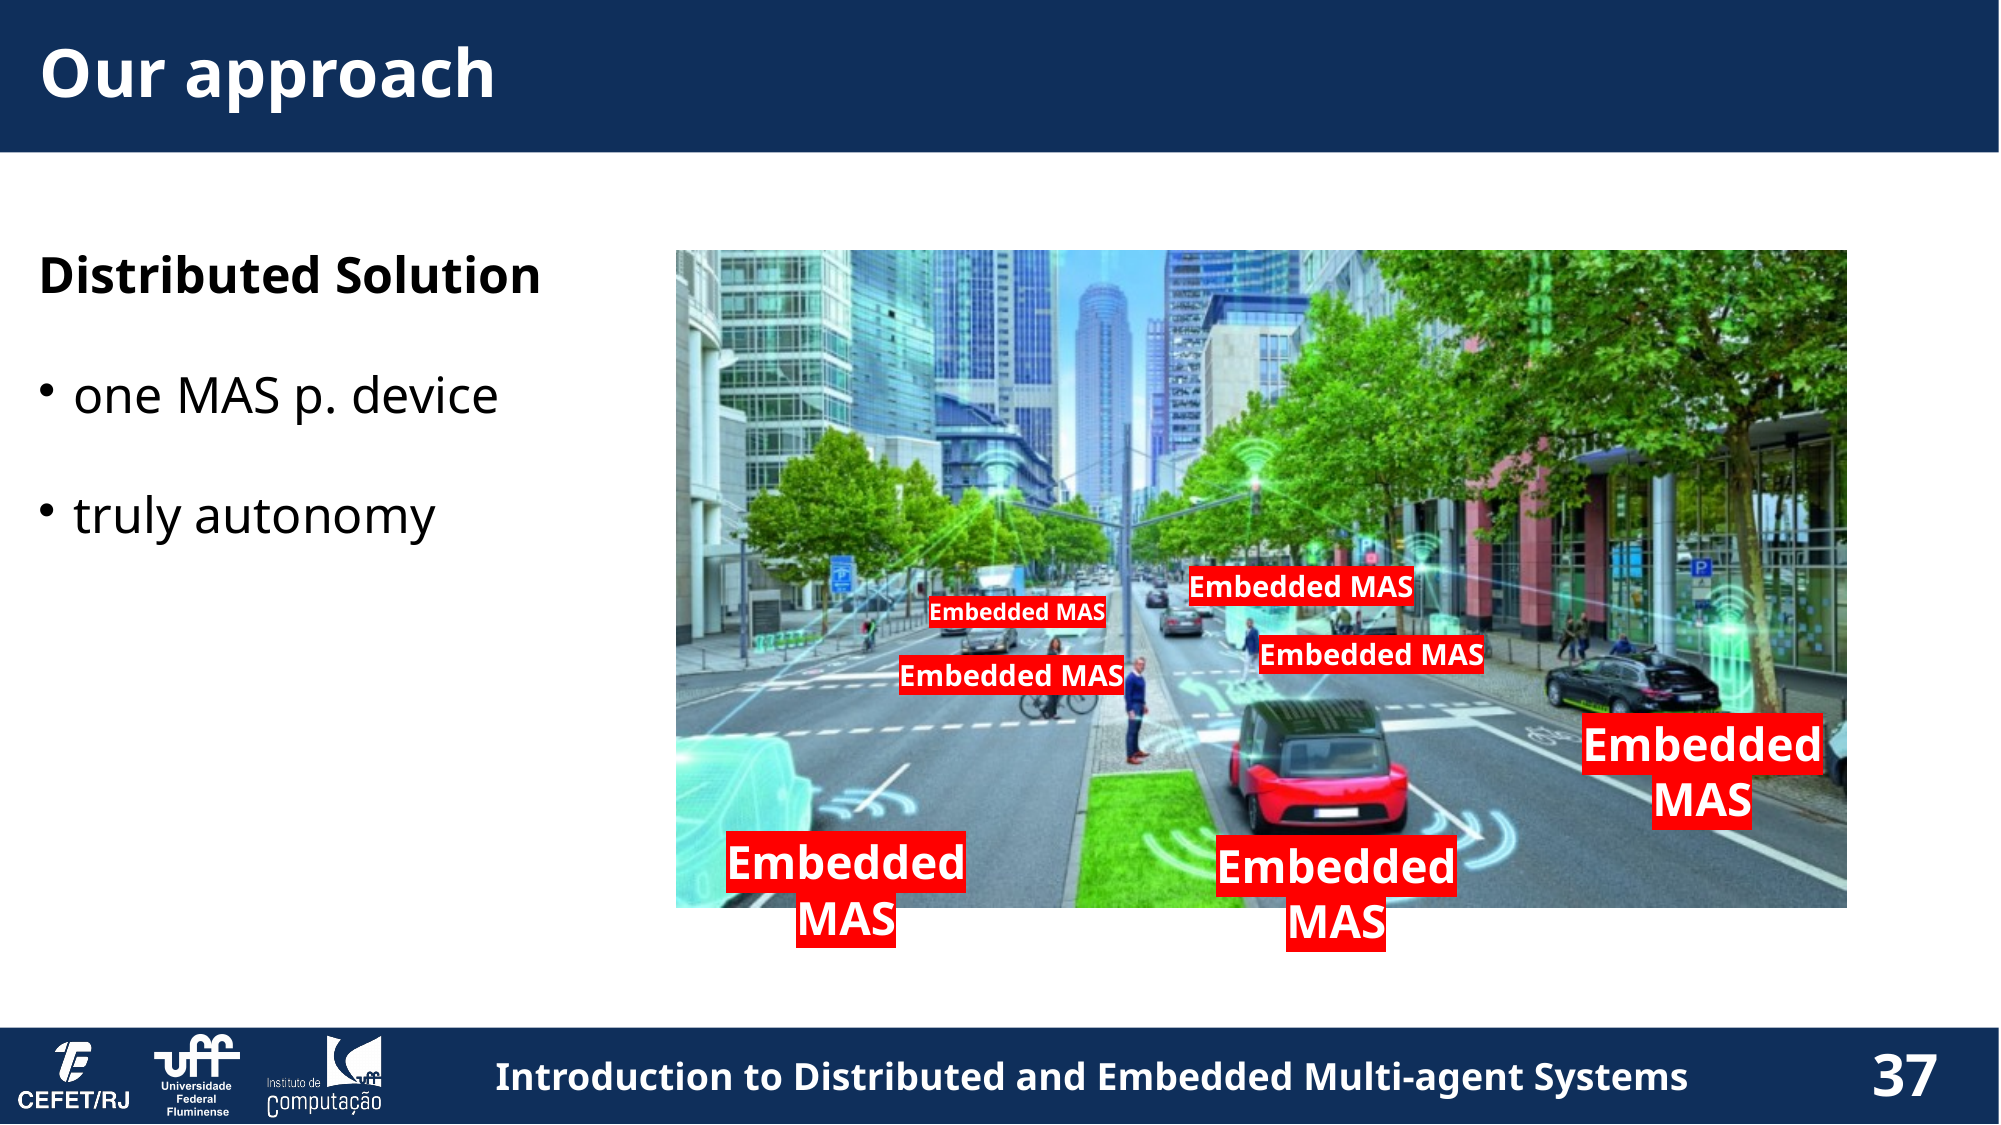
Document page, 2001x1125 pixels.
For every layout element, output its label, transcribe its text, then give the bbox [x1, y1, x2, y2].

text_box Our approach [25, 23, 1998, 116]
text_box Embedded MAS [850, 649, 1173, 700]
text_box Embedded MAS [1175, 830, 1498, 956]
text_box Embedded MAS [856, 590, 1179, 633]
text_box Embedded MAS [1139, 560, 1463, 611]
picture [153, 1033, 241, 1121]
picture [265, 1033, 383, 1118]
text_box Embedded MAS [1541, 708, 1864, 834]
picture [18, 1021, 129, 1125]
text_box Embedded MAS [1210, 629, 1534, 680]
text_box Distributed Solution one MAS p. device truly autonomy [23, 236, 675, 551]
text_box Embedded MAS [685, 826, 1008, 952]
picture [676, 250, 1847, 908]
